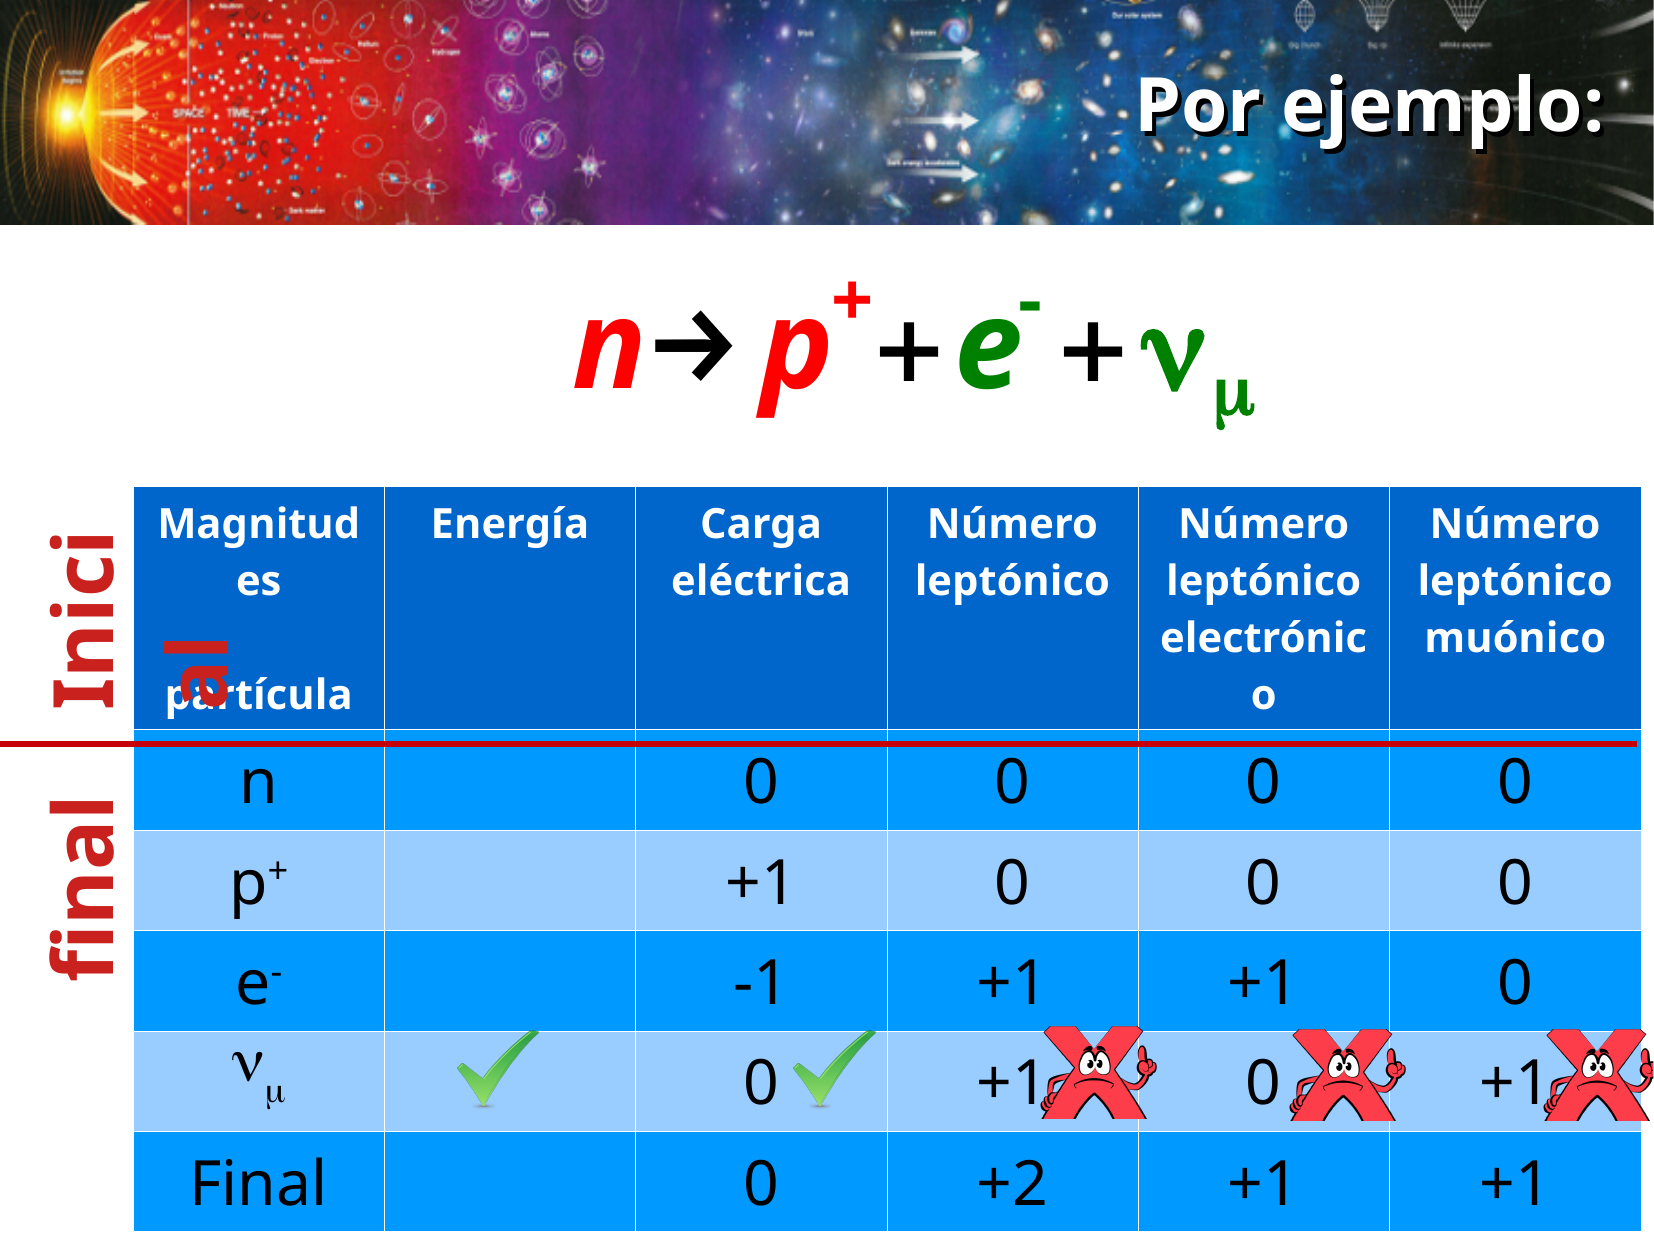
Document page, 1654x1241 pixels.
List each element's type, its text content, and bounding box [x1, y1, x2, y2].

table_cell 0 [1139, 1032, 1389, 1131]
table_cell 0 [888, 831, 1138, 930]
table_cell +1 [888, 1032, 1138, 1131]
table_cell 0 [636, 747, 887, 830]
table_cell e- [134, 931, 384, 1031]
table_cell +1 [636, 831, 887, 930]
table_header Energía [385, 487, 635, 729]
table_cell [385, 931, 635, 1031]
table_cell -1 [636, 931, 887, 1031]
table_cell +1 [1390, 1032, 1641, 1131]
table_cell 0 [636, 730, 887, 741]
chart [562, 255, 1266, 433]
picture [793, 1030, 876, 1111]
table_cell [385, 747, 635, 830]
table_cell 0 [636, 1032, 887, 1131]
picture [1040, 1026, 1157, 1119]
table_cell +1 [1139, 1132, 1389, 1231]
table_cell +1 [1390, 1132, 1641, 1231]
table_cell +2 [888, 1132, 1138, 1231]
table_cell [385, 831, 635, 930]
table_header Magnitudes partícula [134, 487, 384, 729]
table_cell 0 [1390, 931, 1641, 1031]
picture [1289, 1029, 1406, 1121]
table_cell +1 [1139, 931, 1389, 1031]
table_cell 0 [636, 1132, 887, 1231]
table_cell [385, 1032, 635, 1131]
table_header Número leptónico electrónico [1139, 487, 1389, 729]
table_header Número leptónico muónico [1390, 487, 1641, 729]
table_cell n [134, 730, 384, 741]
table_header Número leptónico [888, 487, 1138, 729]
table_cell 0 [1139, 831, 1389, 930]
table_cell Final [134, 1132, 384, 1231]
table_cell [385, 1132, 635, 1231]
text_box Inicial [17, 486, 134, 726]
table_cell 0 [1390, 730, 1641, 830]
title Por ejemplo: [45, 15, 1606, 191]
text_box final [17, 810, 134, 998]
table_cell nm [134, 1032, 384, 1131]
table_cell +1 [888, 931, 1138, 1031]
table_cell 0 [888, 730, 1138, 741]
table_cell 0 [1139, 730, 1389, 741]
picture [0, 0, 1654, 225]
table_cell 0 [1139, 747, 1389, 830]
table_cell n [134, 747, 384, 830]
picture [1543, 1029, 1654, 1121]
table_cell p+ [134, 831, 384, 930]
table_cell 0 [888, 747, 1138, 830]
table_cell [385, 730, 635, 741]
picture [457, 1030, 539, 1111]
table_header Carga eléctrica [636, 487, 887, 729]
table_cell 0 [1390, 831, 1641, 930]
